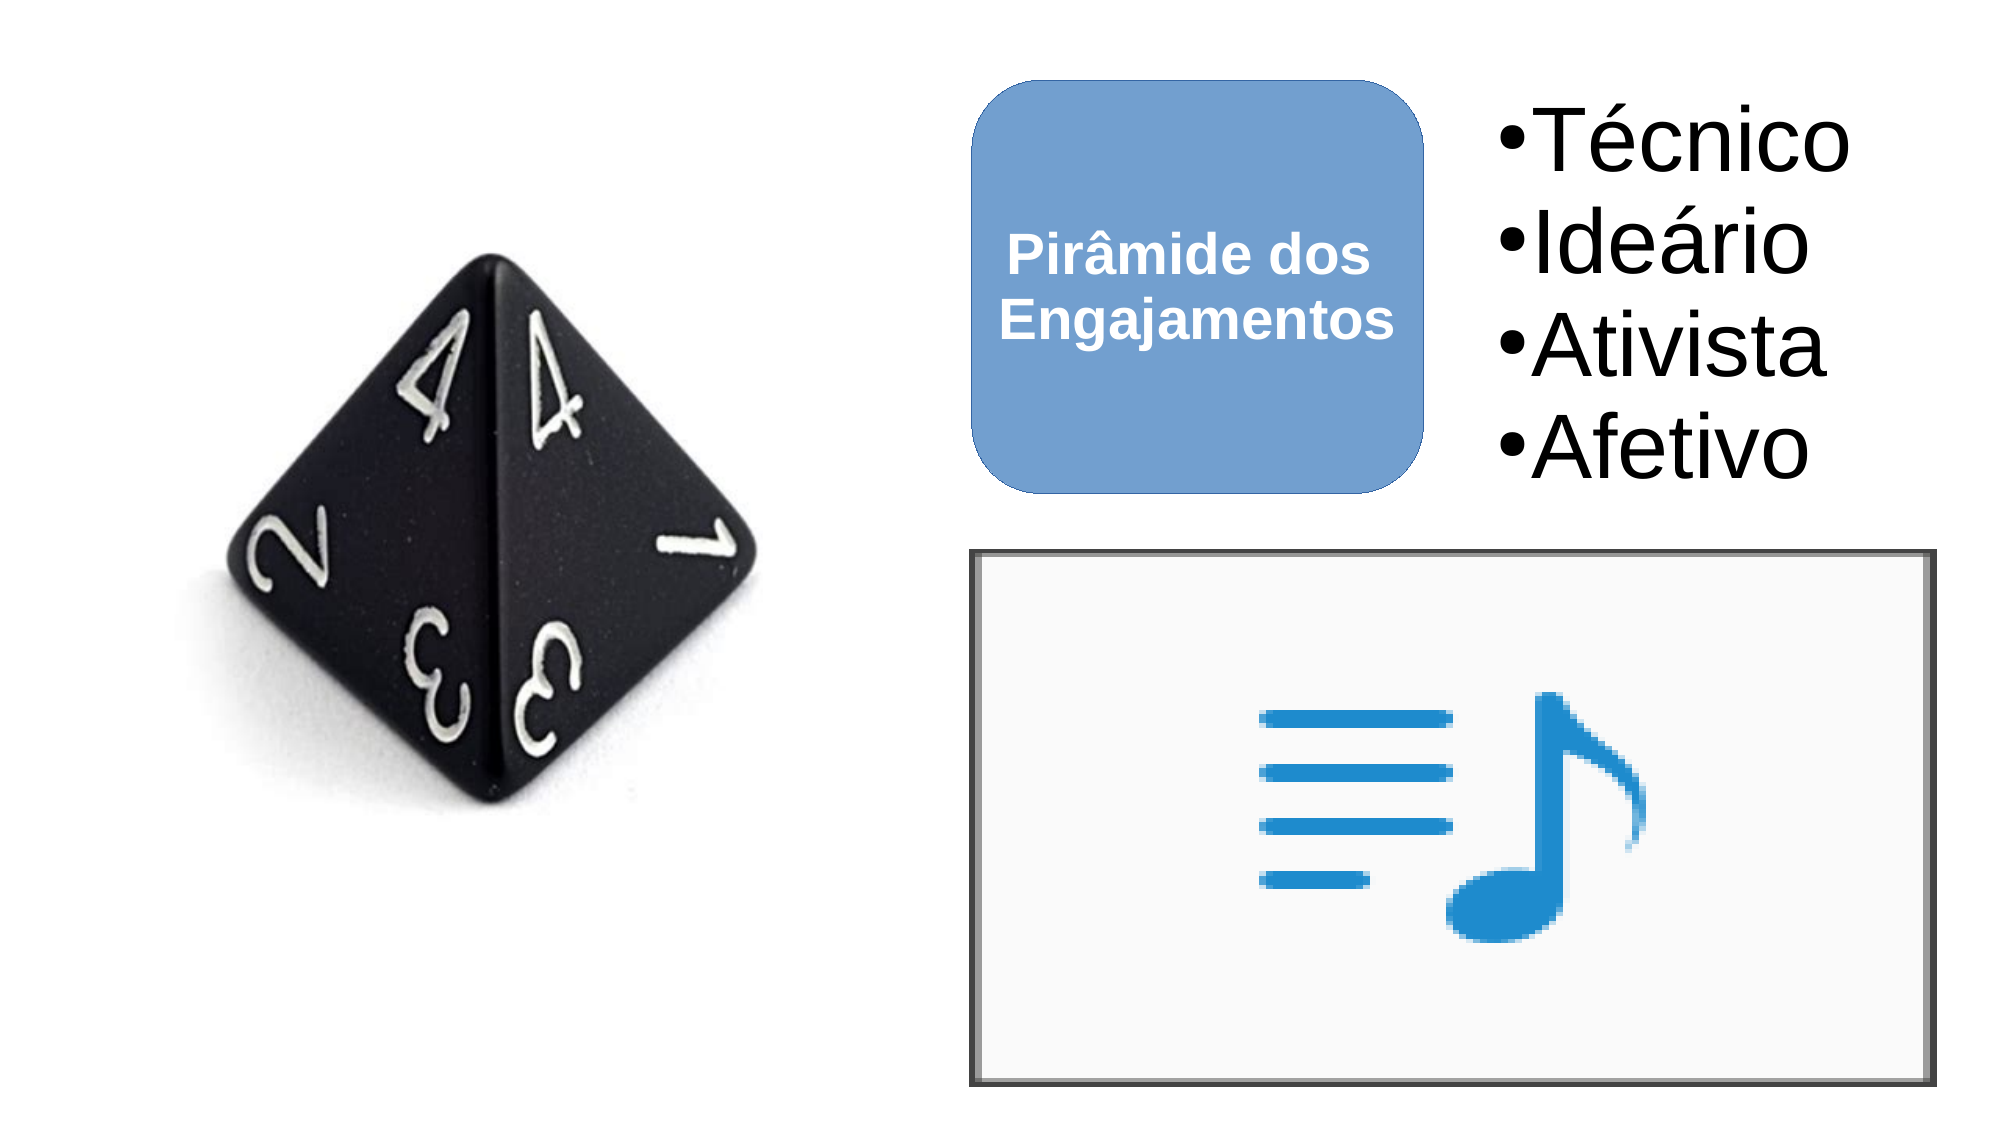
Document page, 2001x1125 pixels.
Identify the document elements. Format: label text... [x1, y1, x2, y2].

text_box Pirâmide dos Engajamentos [971, 80, 1424, 494]
text_box [968, 548, 1938, 1088]
picture [125, 202, 866, 868]
text_box Técnico Ideário Ativista Afetivo [1481, 80, 1935, 506]
